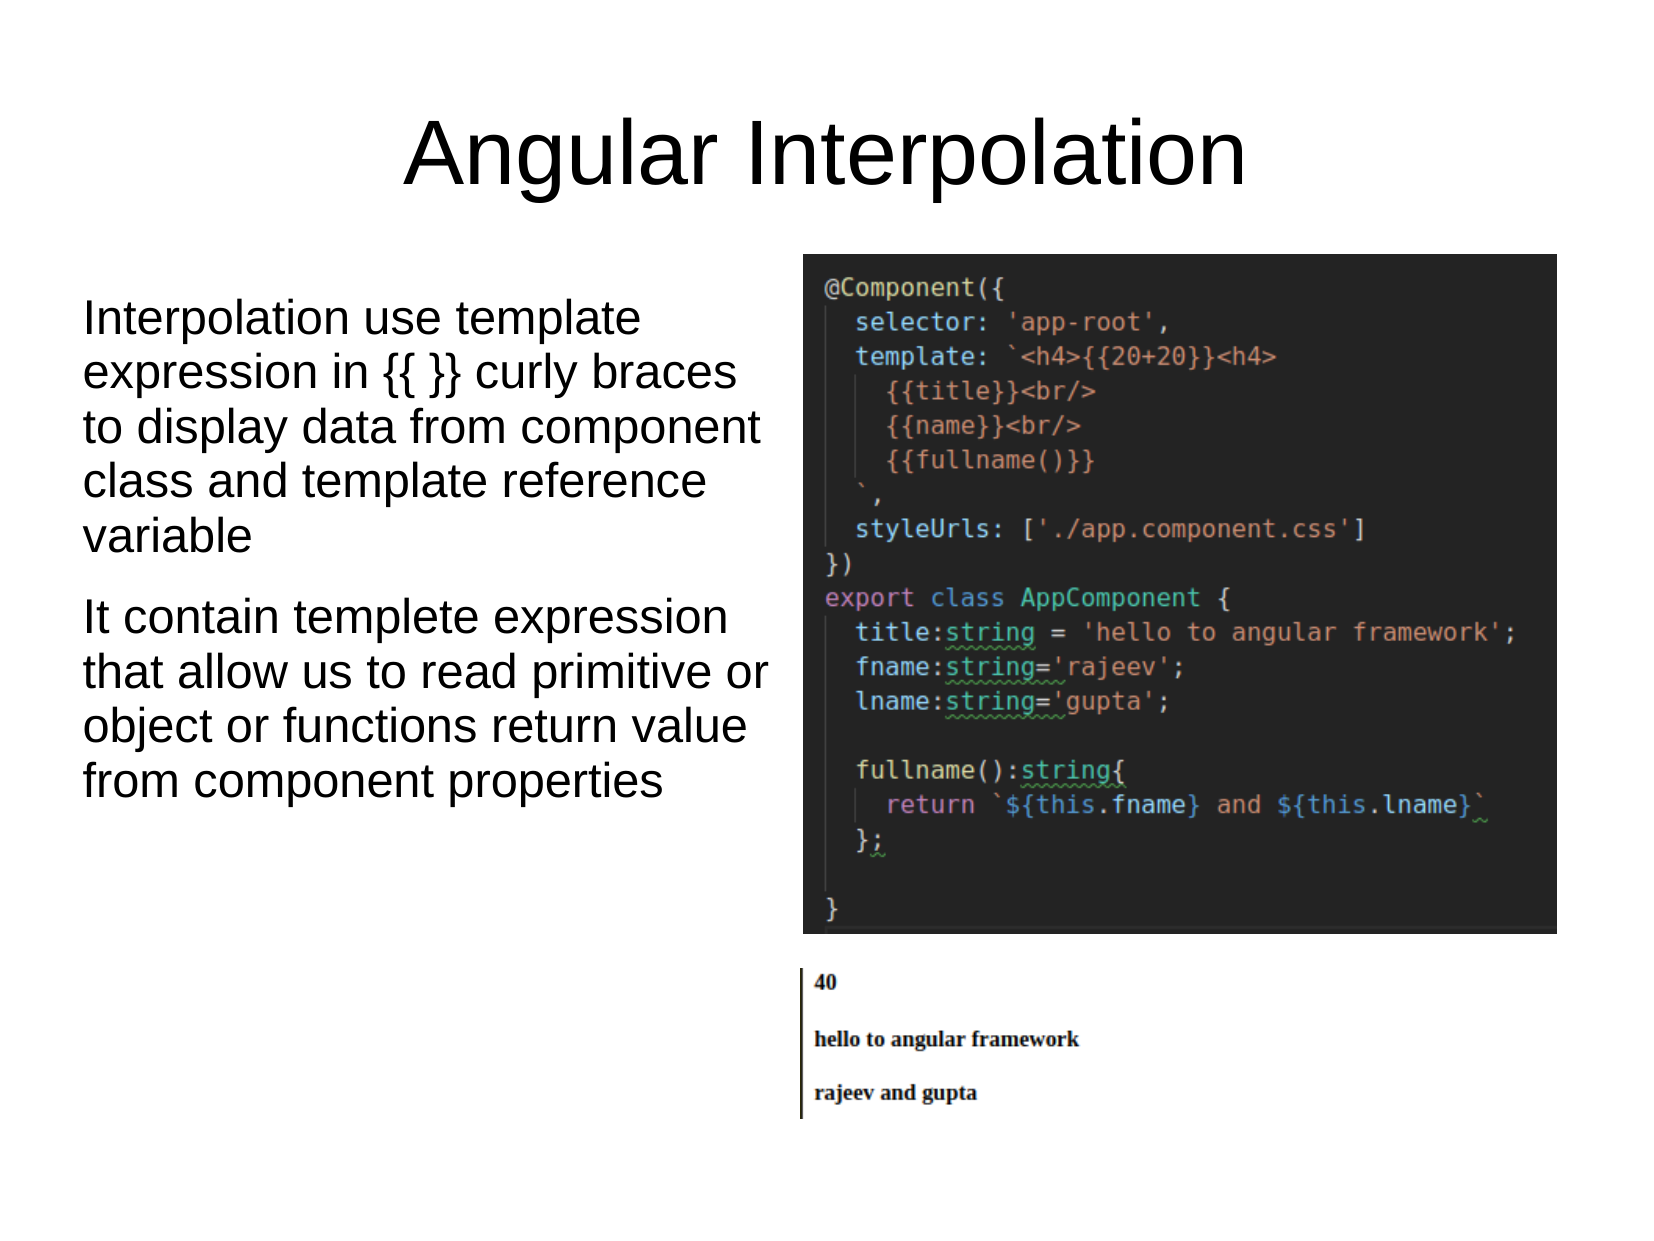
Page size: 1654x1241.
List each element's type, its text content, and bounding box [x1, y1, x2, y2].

list Interpolation use template expression in {{ }} curly braces to display data from component class and template reference variable It contain templete expression that allow us to read primitive or object or functions return value from component properties [82, 290, 780, 1010]
picture [803, 254, 1557, 934]
picture [800, 968, 1123, 1119]
title Angular Interpolation [82, 49, 1571, 257]
